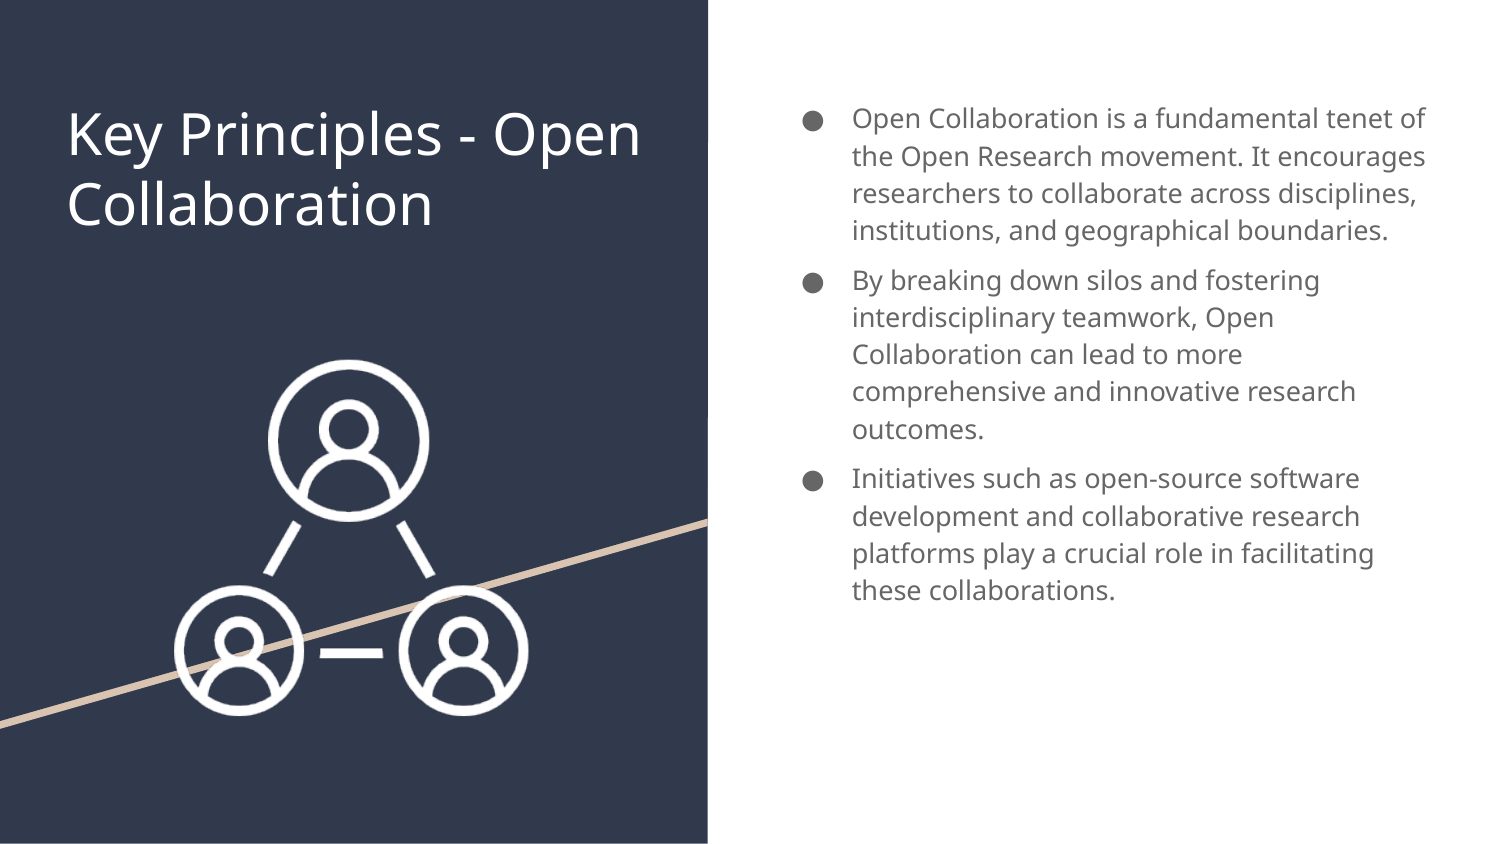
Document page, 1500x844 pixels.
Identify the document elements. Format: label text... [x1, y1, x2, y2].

title Key Principles - Open Collaboration [51, 82, 660, 494]
picture [101, 286, 602, 790]
text_box Open Collaboration is a fundamental tenet of the Open Research movement. It encourages researchers to collaborate across disciplines, institutions, and geographical boundaries. By breaking down silos and fostering interdisciplinary teamwork, Open Collaboration can lead to more comprehensive and innovative research outcomes. Initiatives such as open-source software development and collaborative research platforms play a crucial role in facilitating these collaborations. [761, 82, 1446, 755]
